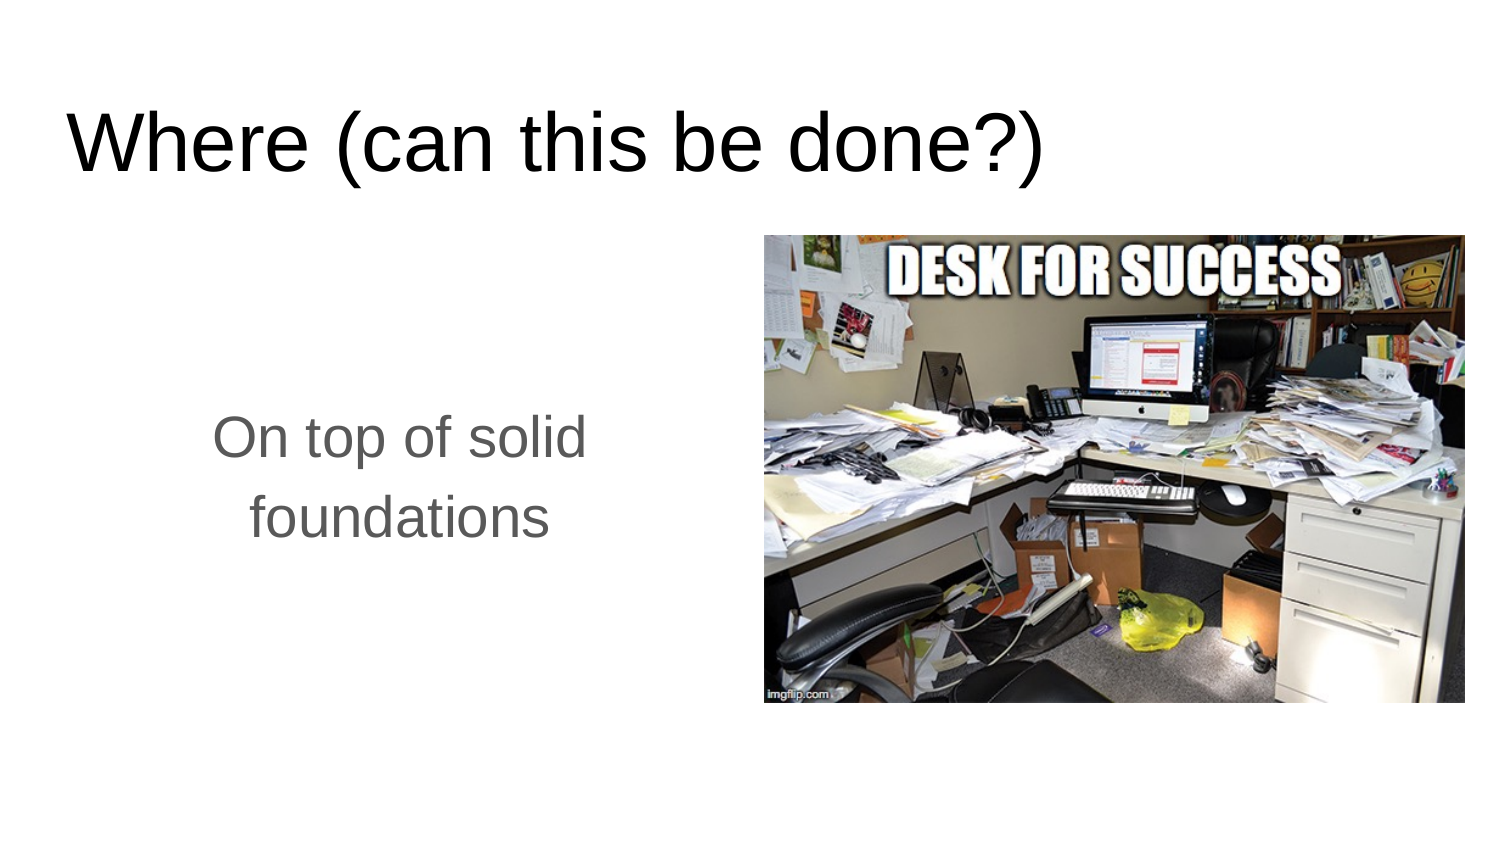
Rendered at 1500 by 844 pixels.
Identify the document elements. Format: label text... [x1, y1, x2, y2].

picture [764, 235, 1465, 703]
list On top of solid foundations [51, 189, 750, 750]
title Where (can this be done?) [51, 72, 1449, 167]
